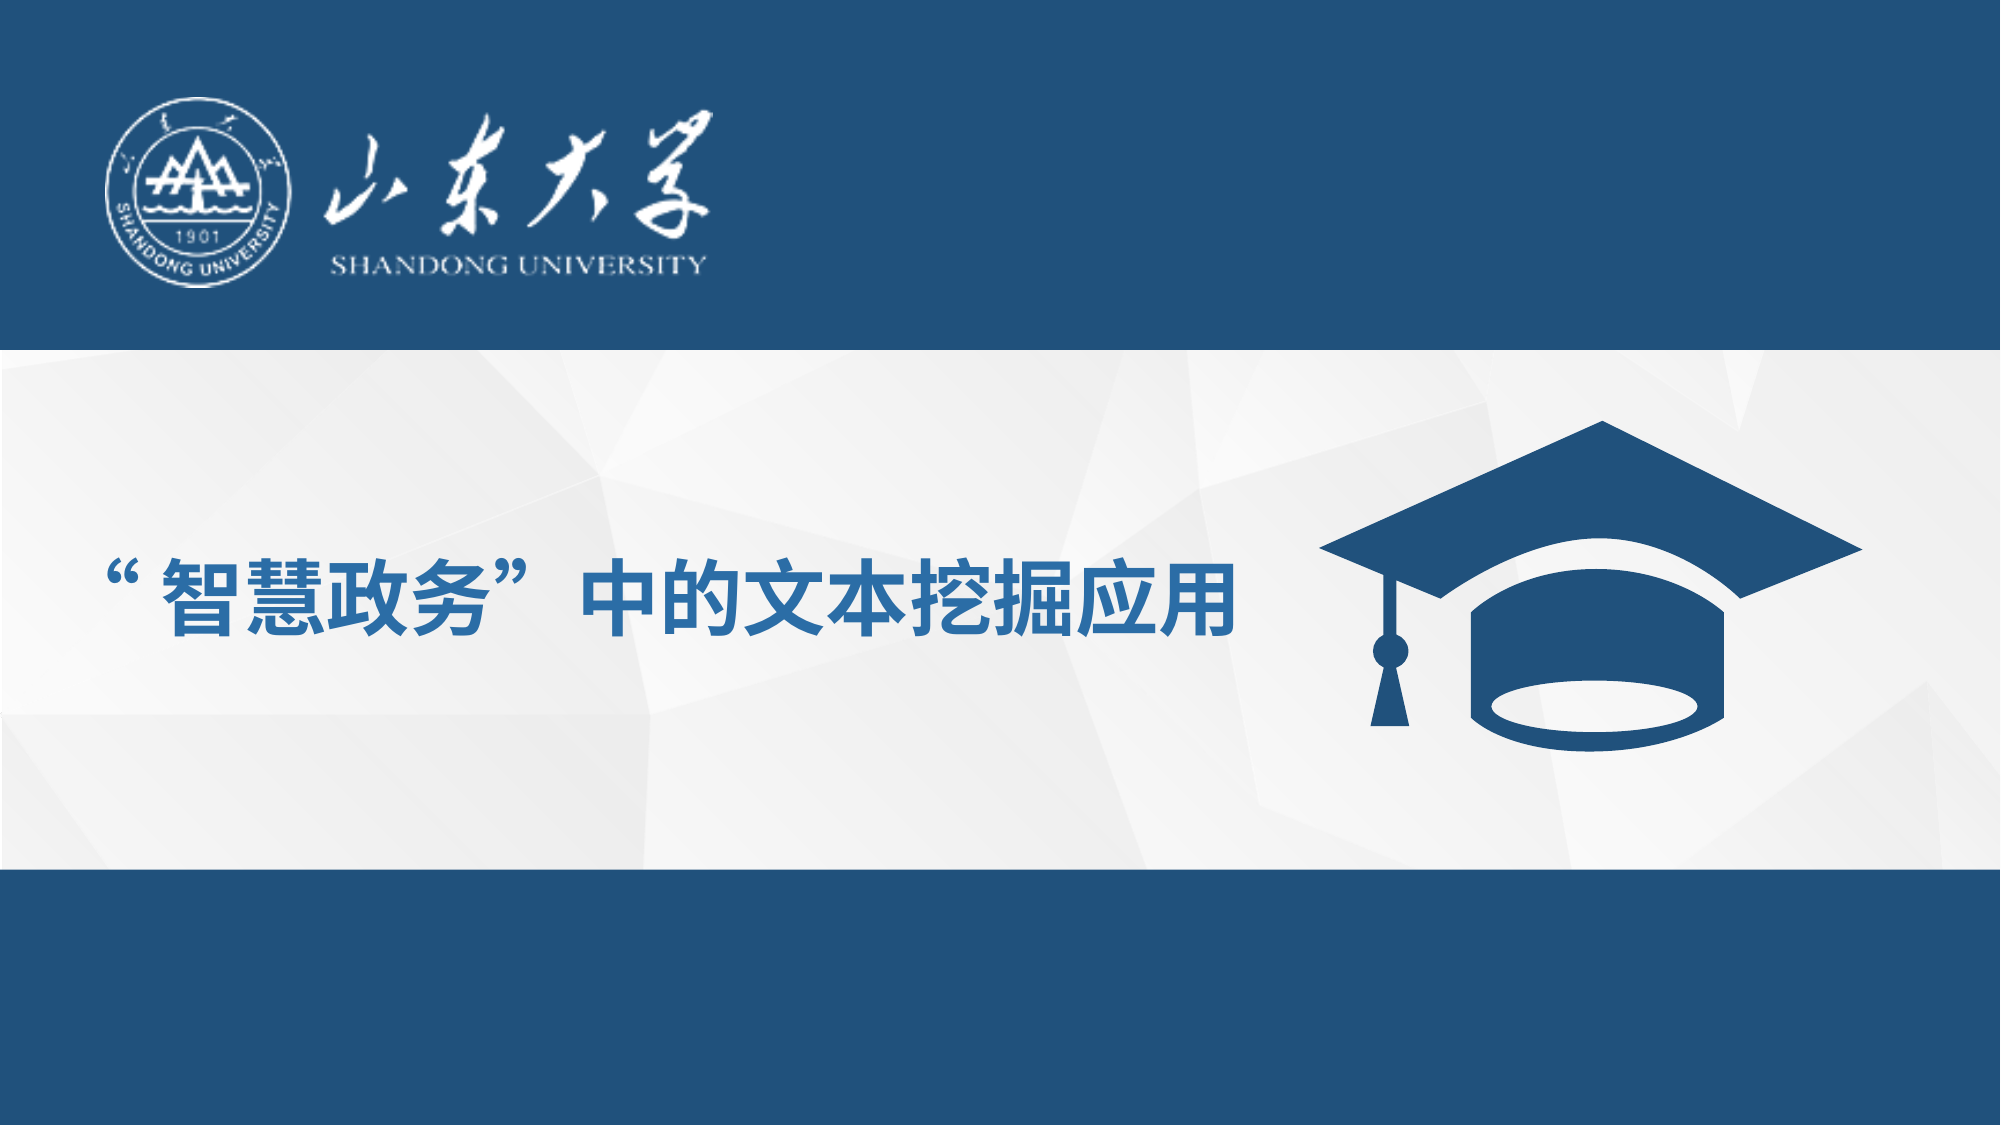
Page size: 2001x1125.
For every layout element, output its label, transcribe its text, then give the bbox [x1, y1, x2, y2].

picture [0, 0, 2001, 1125]
list “智慧政务”中的文本挖掘应用 [42, 550, 1270, 683]
picture [105, 97, 713, 288]
